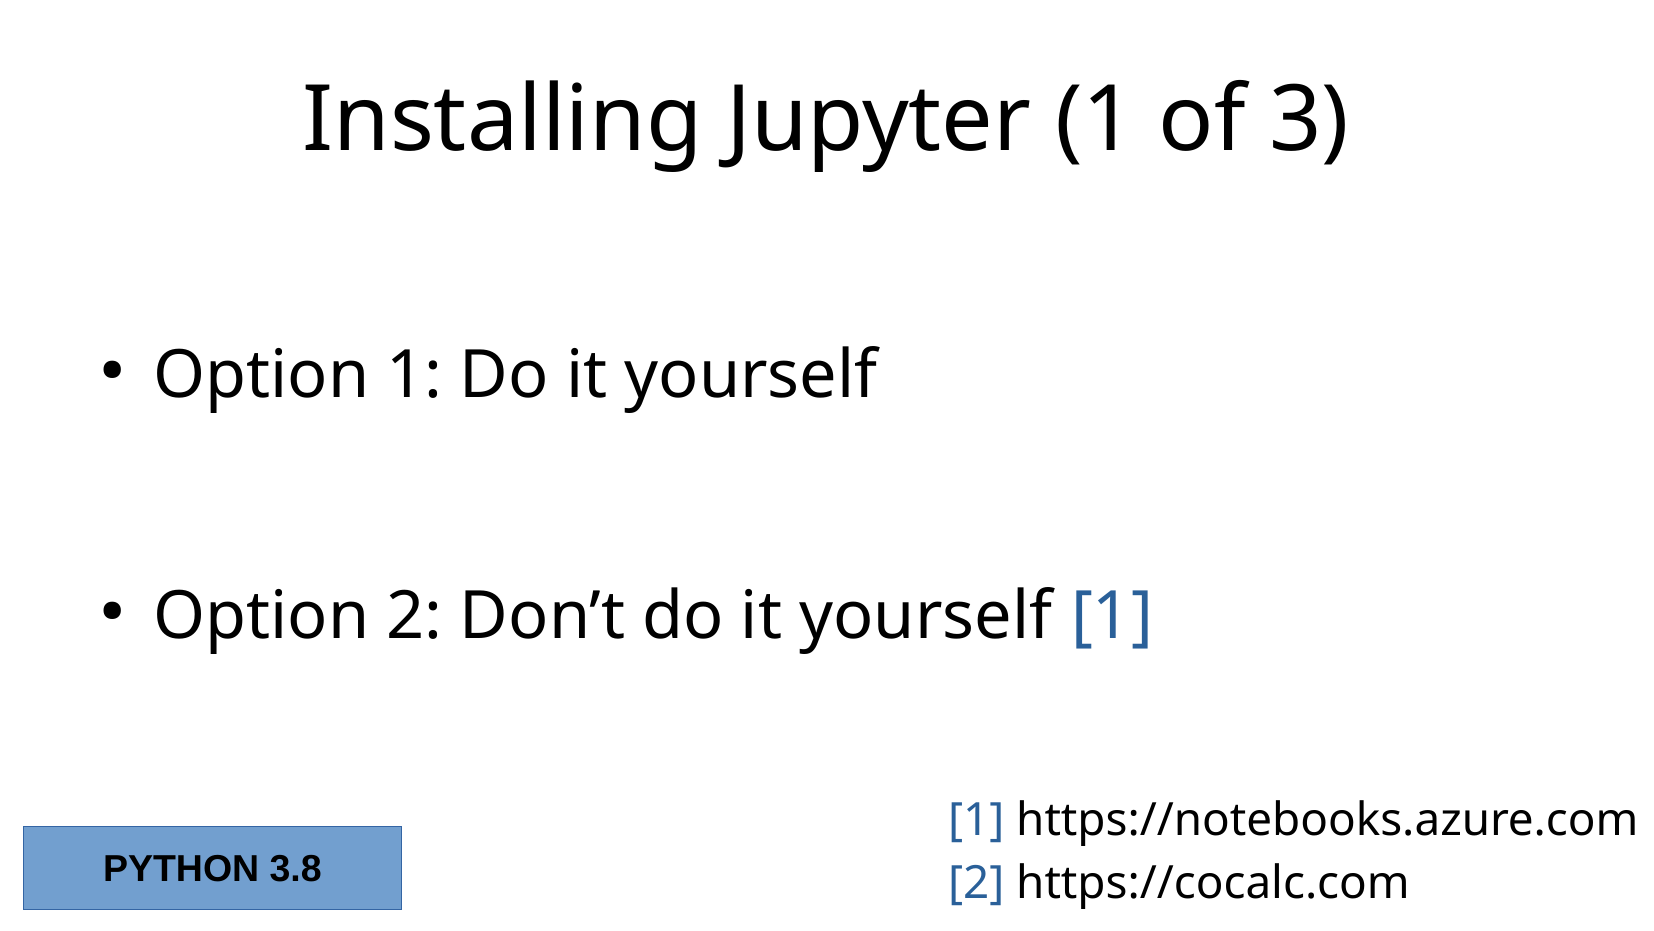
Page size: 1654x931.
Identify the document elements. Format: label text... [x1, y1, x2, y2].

text_box [1] https://notebooks.azure.com [2] https://cocalc.com [933, 779, 1607, 912]
title Installing Jupyter (1 of 3) [82, 37, 1571, 193]
list Option 1: Do it yourself Option 2: Don’t do it yourself [1] [82, 217, 1571, 758]
text_box PYTHON 3.8 [23, 826, 402, 910]
